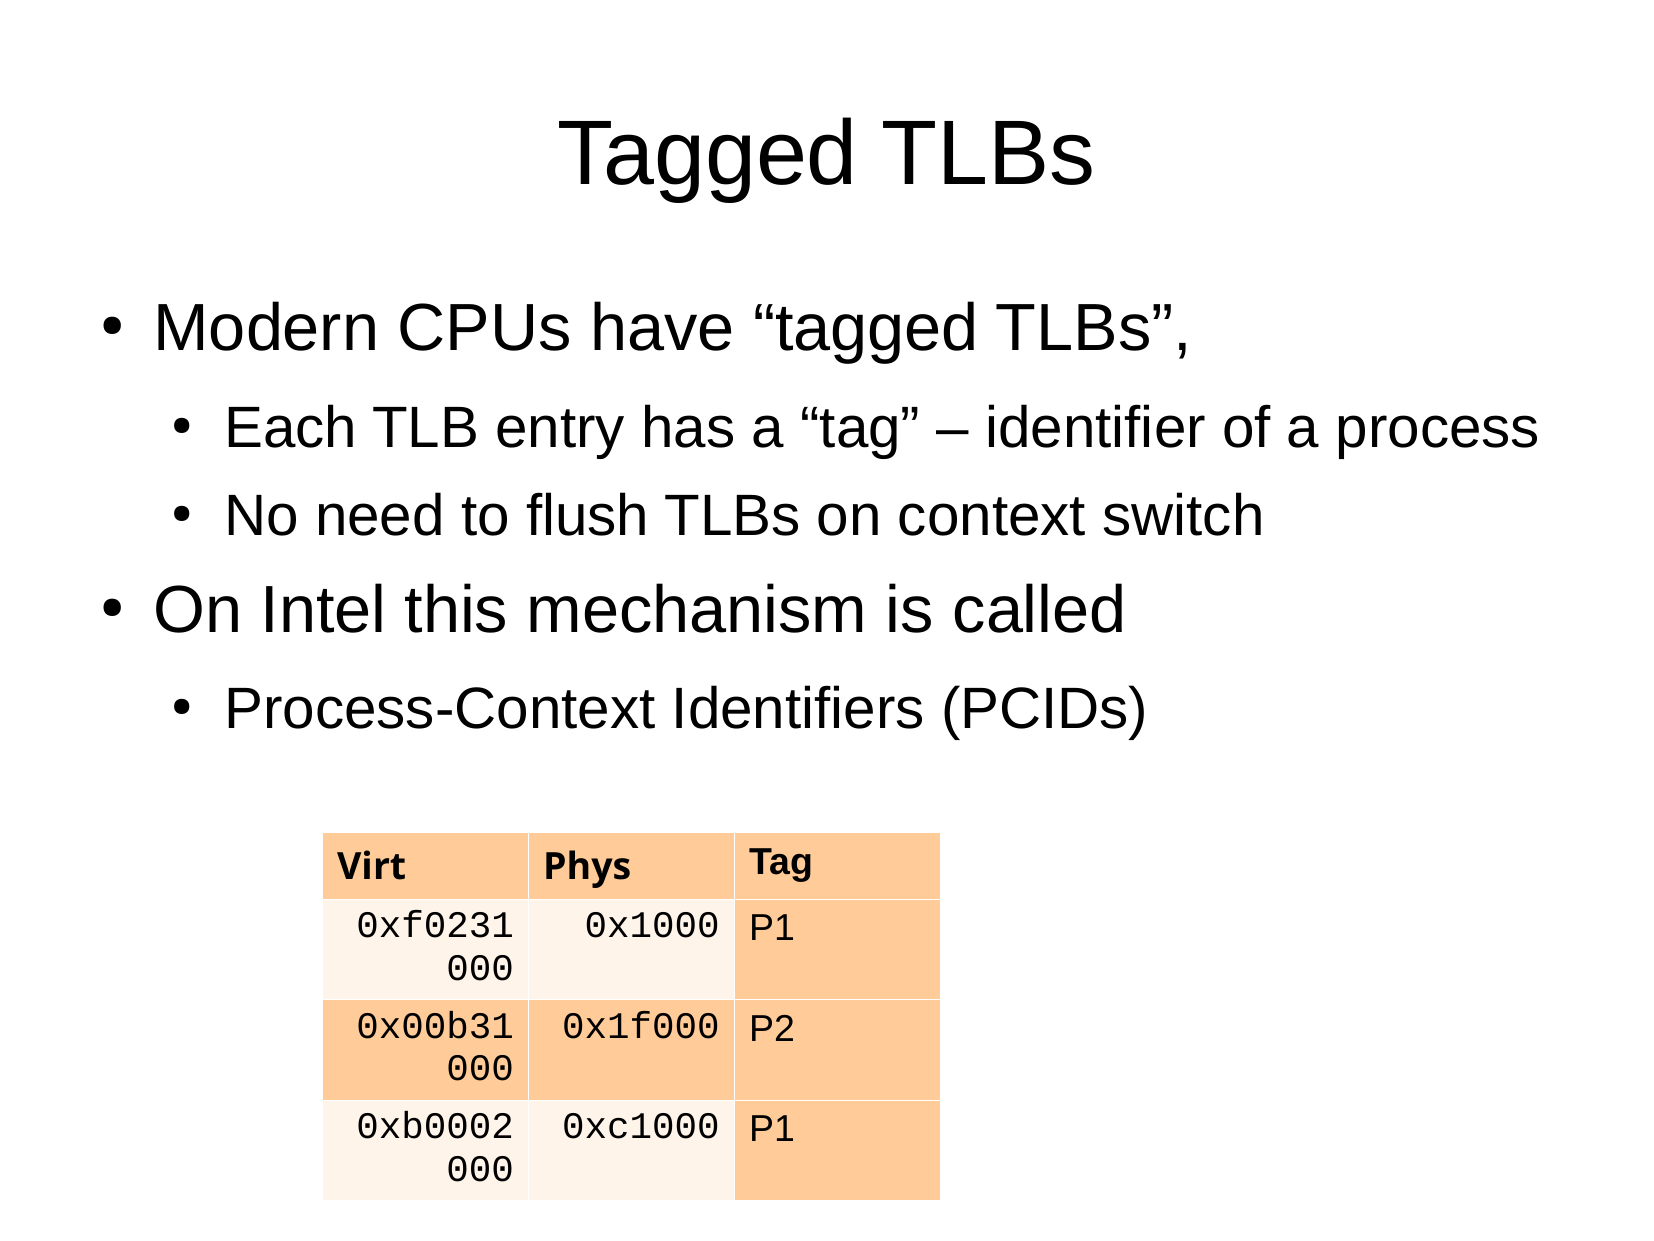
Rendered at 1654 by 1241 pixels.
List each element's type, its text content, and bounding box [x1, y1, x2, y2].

table_cell P1 [735, 1101, 940, 1200]
table_cell 0xb0002000 [323, 1101, 528, 1200]
table_header Phys [529, 833, 734, 899]
table_header Virt [323, 833, 528, 899]
table_cell 0x1000 [529, 900, 734, 999]
table_header Tag [735, 833, 940, 899]
list Modern CPUs have “tagged TLBs”, Each TLB entry has a “tag” – identifier of a process No need to flush TLBs on context switch On Intel this mechanism is called Process-Context Identifiers (PCIDs) [82, 290, 1571, 1010]
table_cell 0x1f000 [529, 1000, 734, 1100]
table_cell P2 [735, 1000, 940, 1100]
title Tagged TLBs [82, 49, 1571, 257]
table_cell 0x00b31000 [323, 1000, 528, 1100]
table_cell P1 [735, 900, 940, 999]
table_cell 0xc1000 [529, 1101, 734, 1200]
table_cell 0xf0231000 [323, 900, 528, 999]
